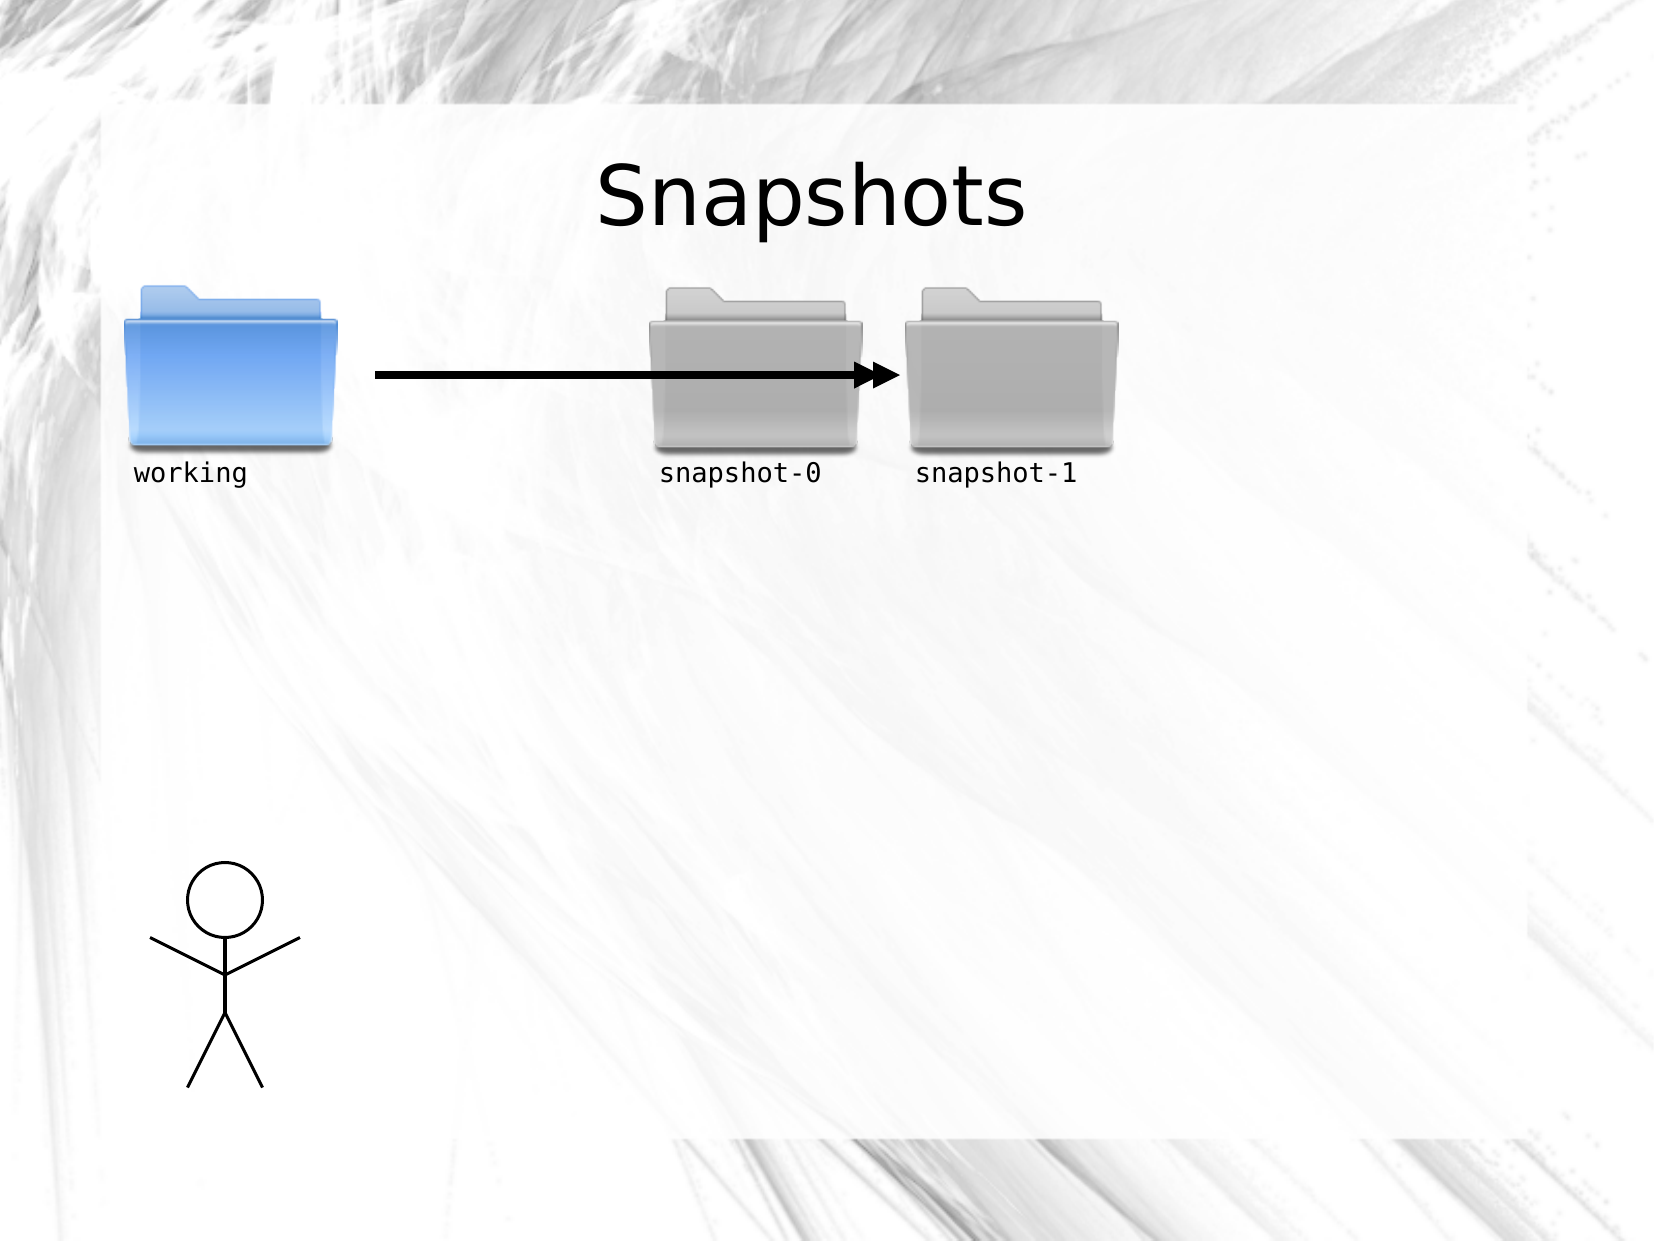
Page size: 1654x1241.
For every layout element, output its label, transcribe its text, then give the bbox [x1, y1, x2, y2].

text_box snapshot-0 [644, 450, 837, 497]
text_box snapshot-1 [900, 450, 1093, 497]
title Snapshots [118, 112, 1506, 281]
picture [0, 0, 1654, 1241]
text_box working [119, 450, 263, 497]
